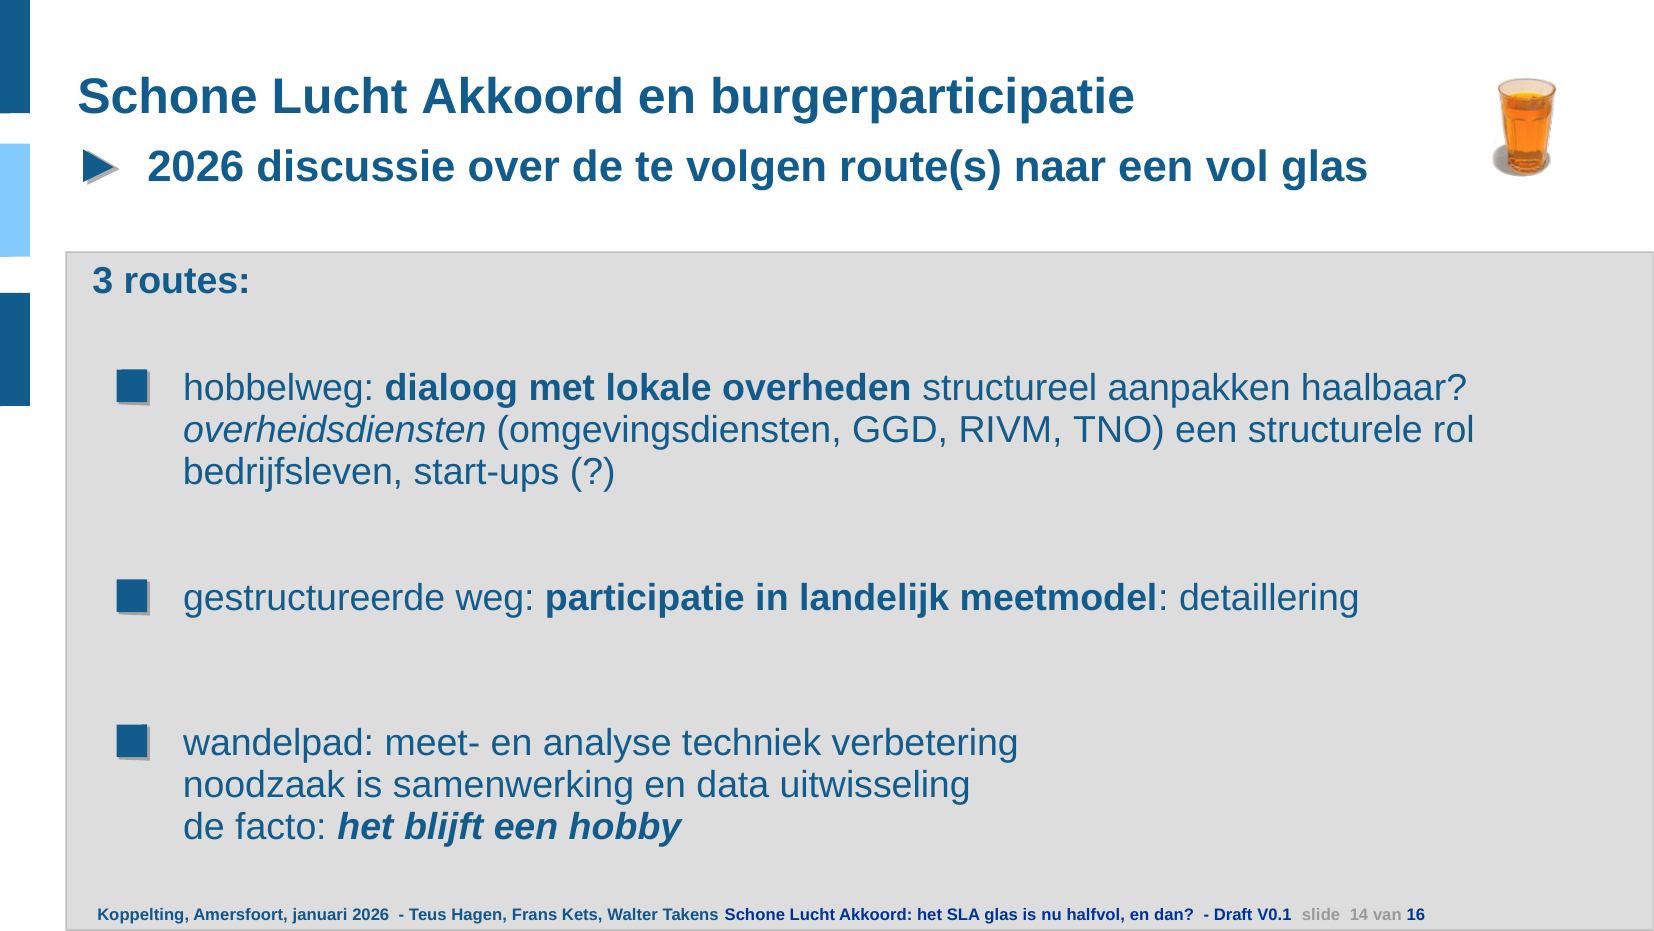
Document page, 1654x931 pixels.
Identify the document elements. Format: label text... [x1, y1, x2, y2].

title 2026 discussie over de te volgen route(s) naar een vol glas [77, 95, 1489, 210]
list 3 routes: hobbelweg: dialoog met lokale overheden structureel aanpakken haalbaar? overheidsdiensten (omgevingsdiensten, GGD, RIVM, TNO) een structurele rol bedrijfsleven, start-ups (?) gestructureerde weg: participatie in landelijk meetmodel: detaillering wandelpad: meet- en analyse techniek verbetering noodzaak is samenwerking en data uitwisseling de facto: het blijft een hobby [92, 236, 1565, 917]
title Schone Lucht Akkoord en burgerparticipatie [77, 24, 1489, 95]
picture [1488, 77, 1557, 178]
